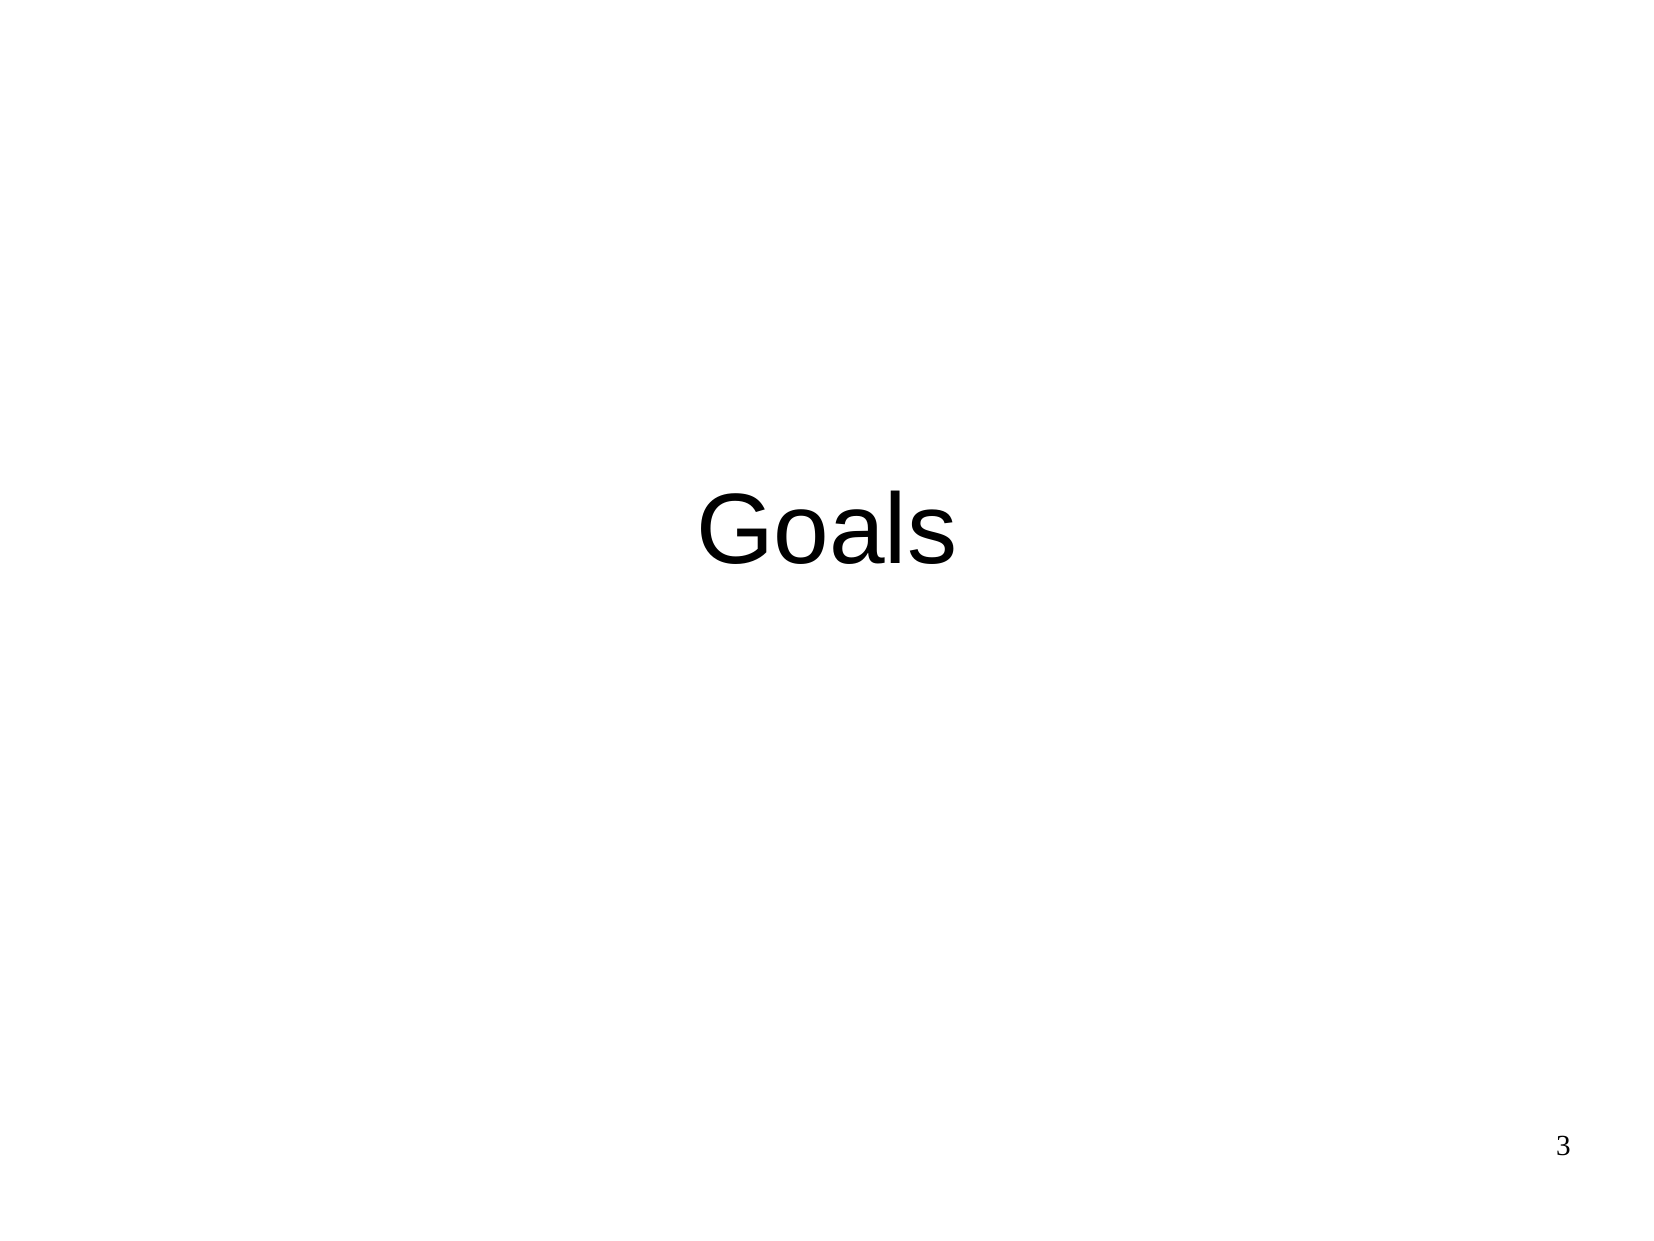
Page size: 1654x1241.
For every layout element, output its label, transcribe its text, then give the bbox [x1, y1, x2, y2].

subtitle Goals [82, 49, 1571, 1010]
